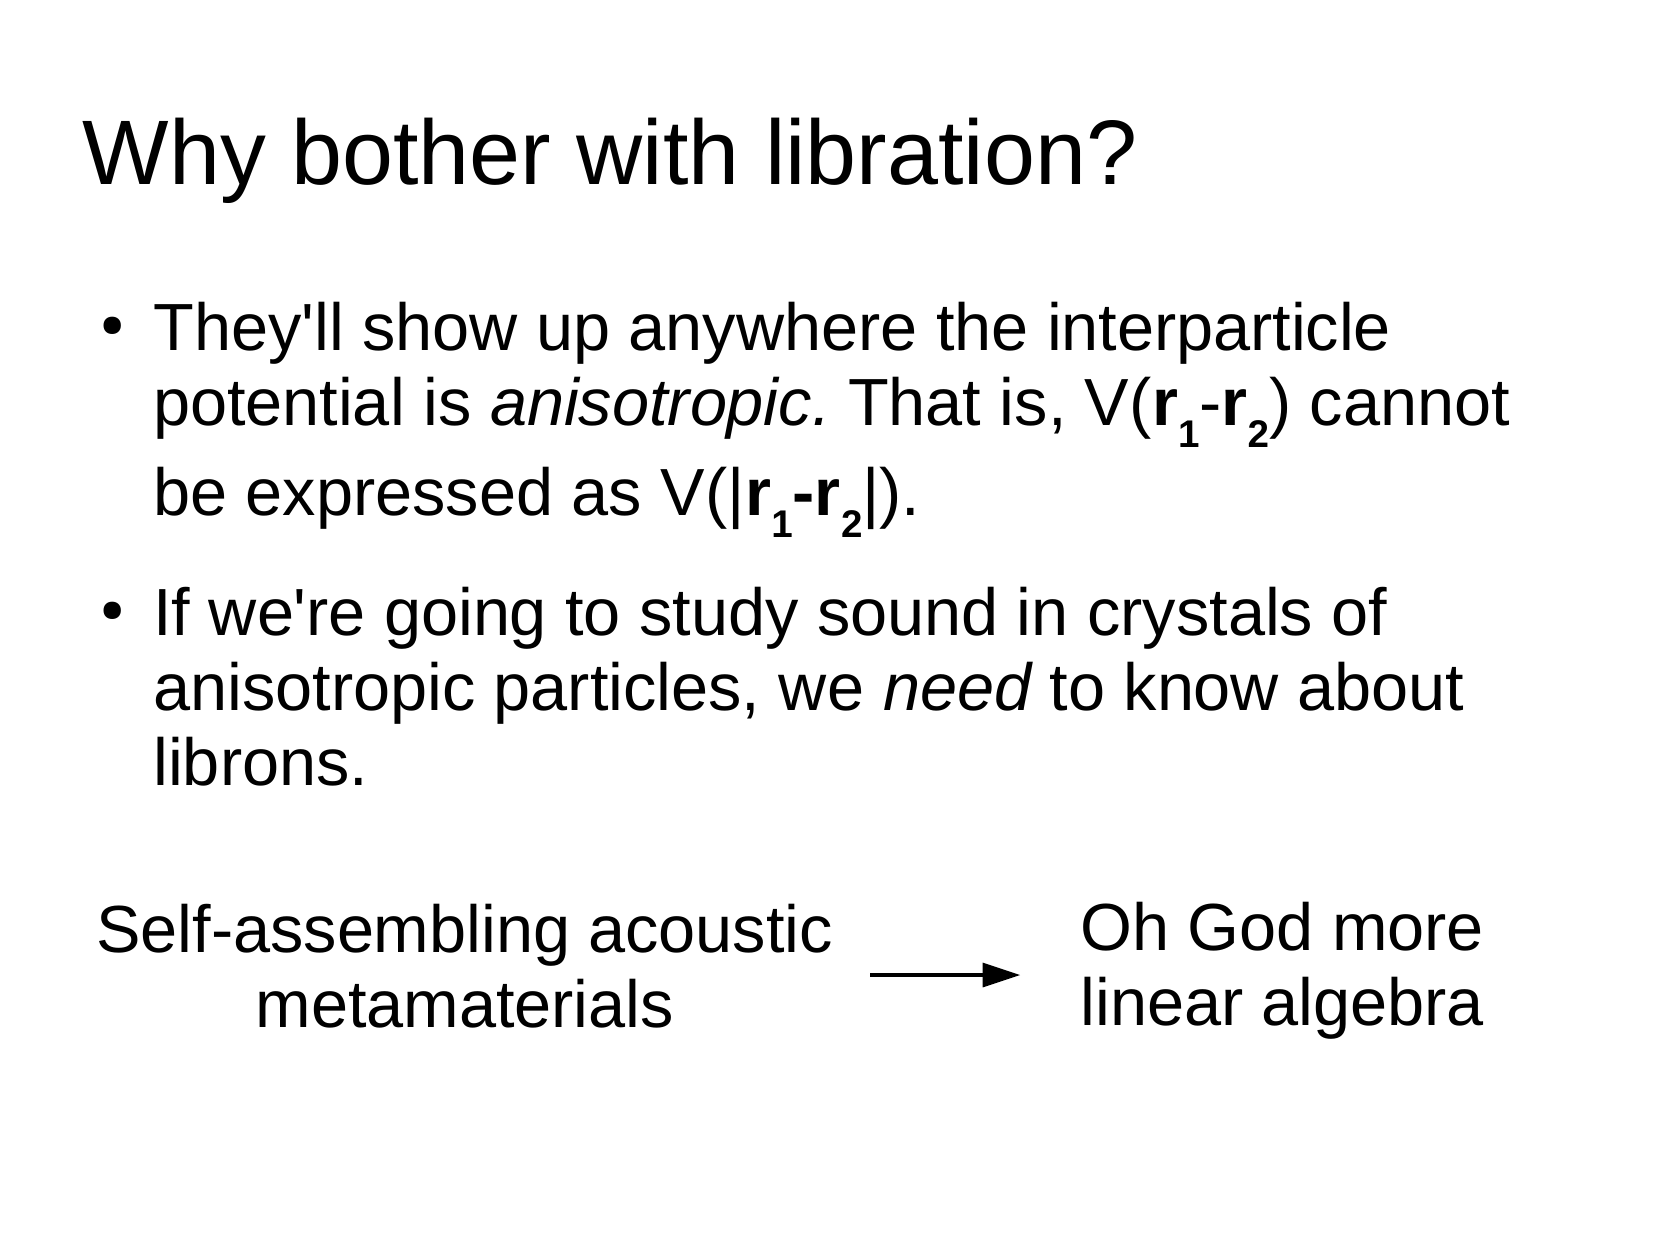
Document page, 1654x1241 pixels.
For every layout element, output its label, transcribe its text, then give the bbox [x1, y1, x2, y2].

text_box Self-assembling acoustic metamaterials [15, 885, 916, 1050]
text_box Oh God more linear algebra [1020, 882, 1546, 1047]
list They'll show up anywhere the interparticle potential is anisotropic. That is, V(r1-r2) cannot be expressed as V(|r1-r2|). If we're going to study sound in crystals of anisotropic particles, we need to know about librons. [82, 290, 1571, 1010]
title Why bother with libration? [82, 49, 1571, 257]
